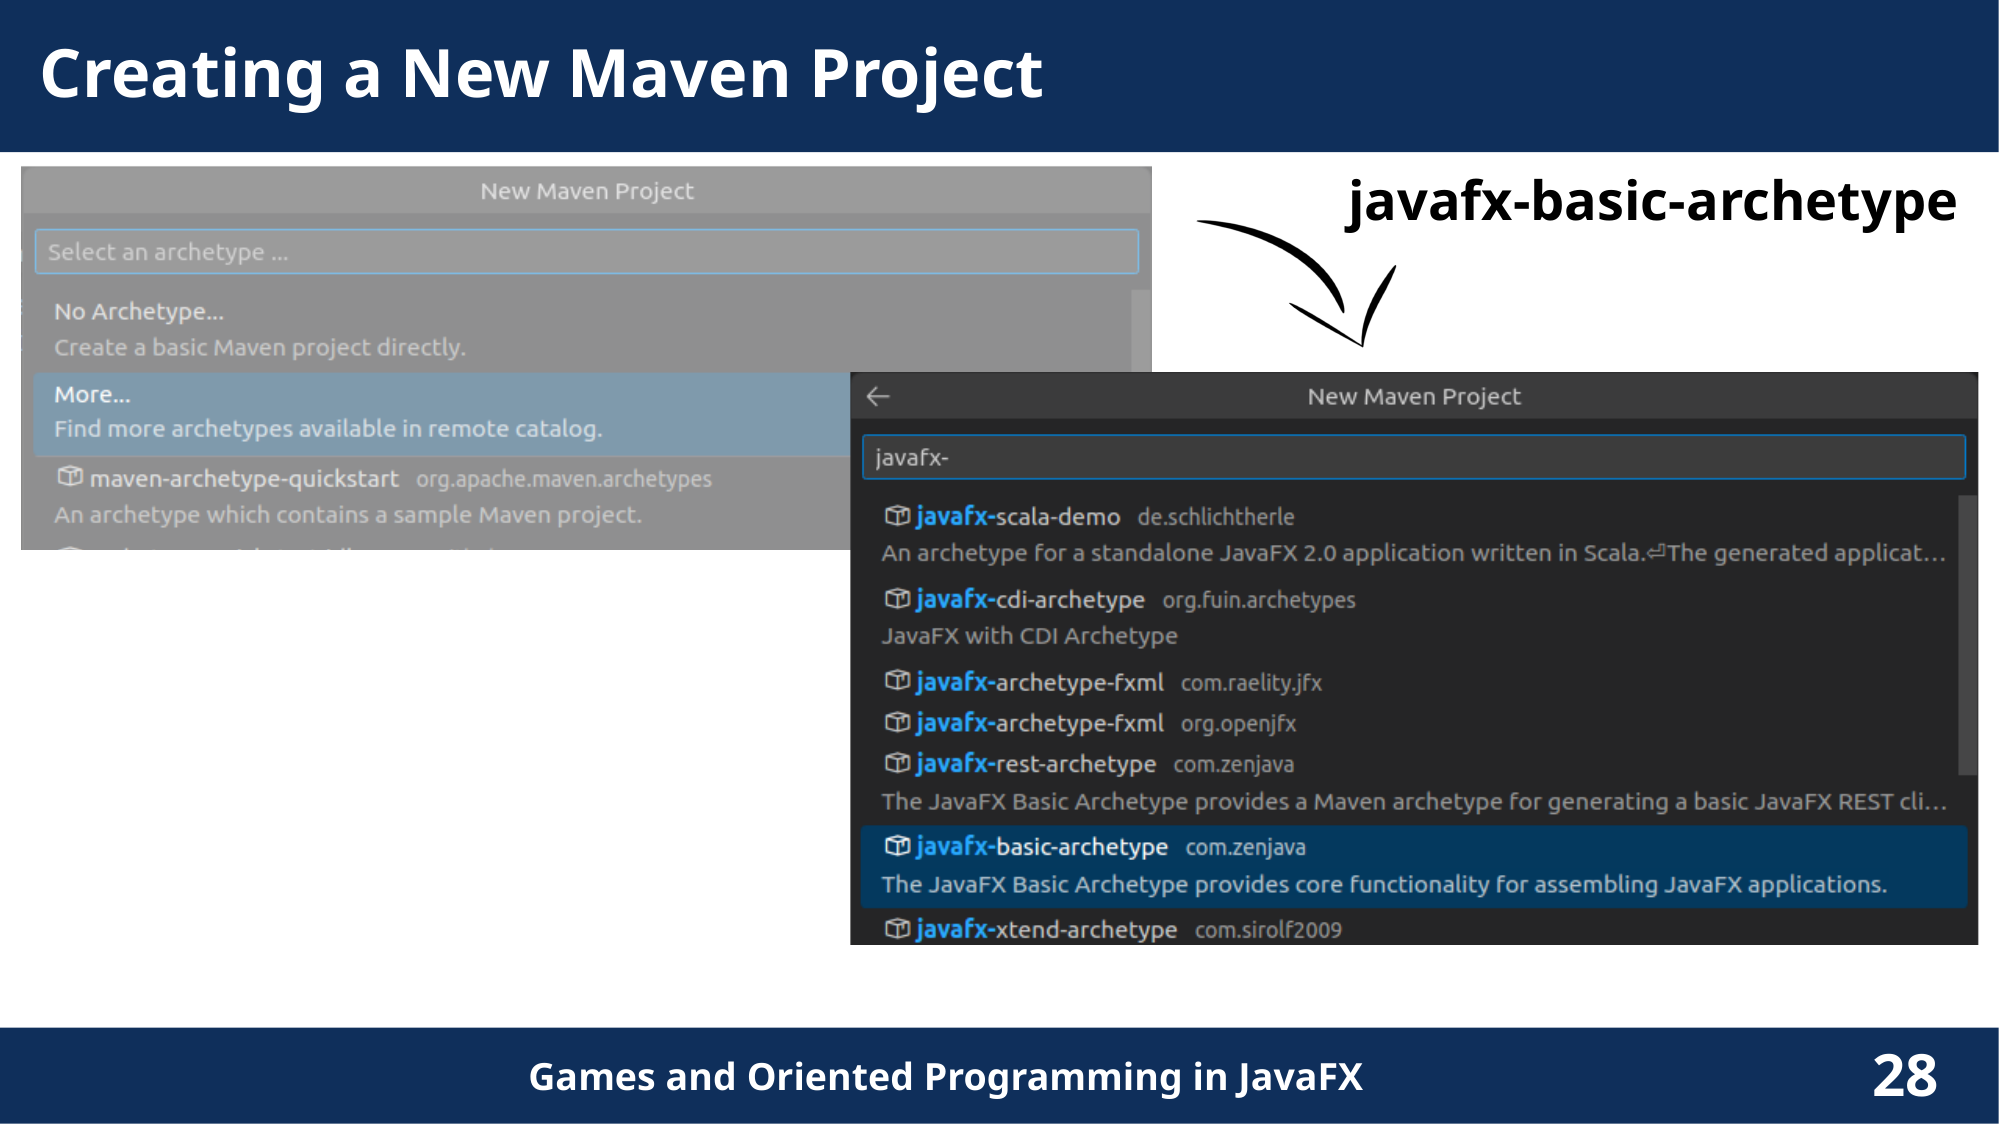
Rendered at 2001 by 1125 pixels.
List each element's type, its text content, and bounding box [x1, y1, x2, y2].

picture [1195, 147, 1418, 359]
text_box Creating a New Maven Project [25, 23, 1999, 119]
picture [21, 165, 1979, 945]
text_box javafx-basic-archetype [1299, 159, 2000, 240]
